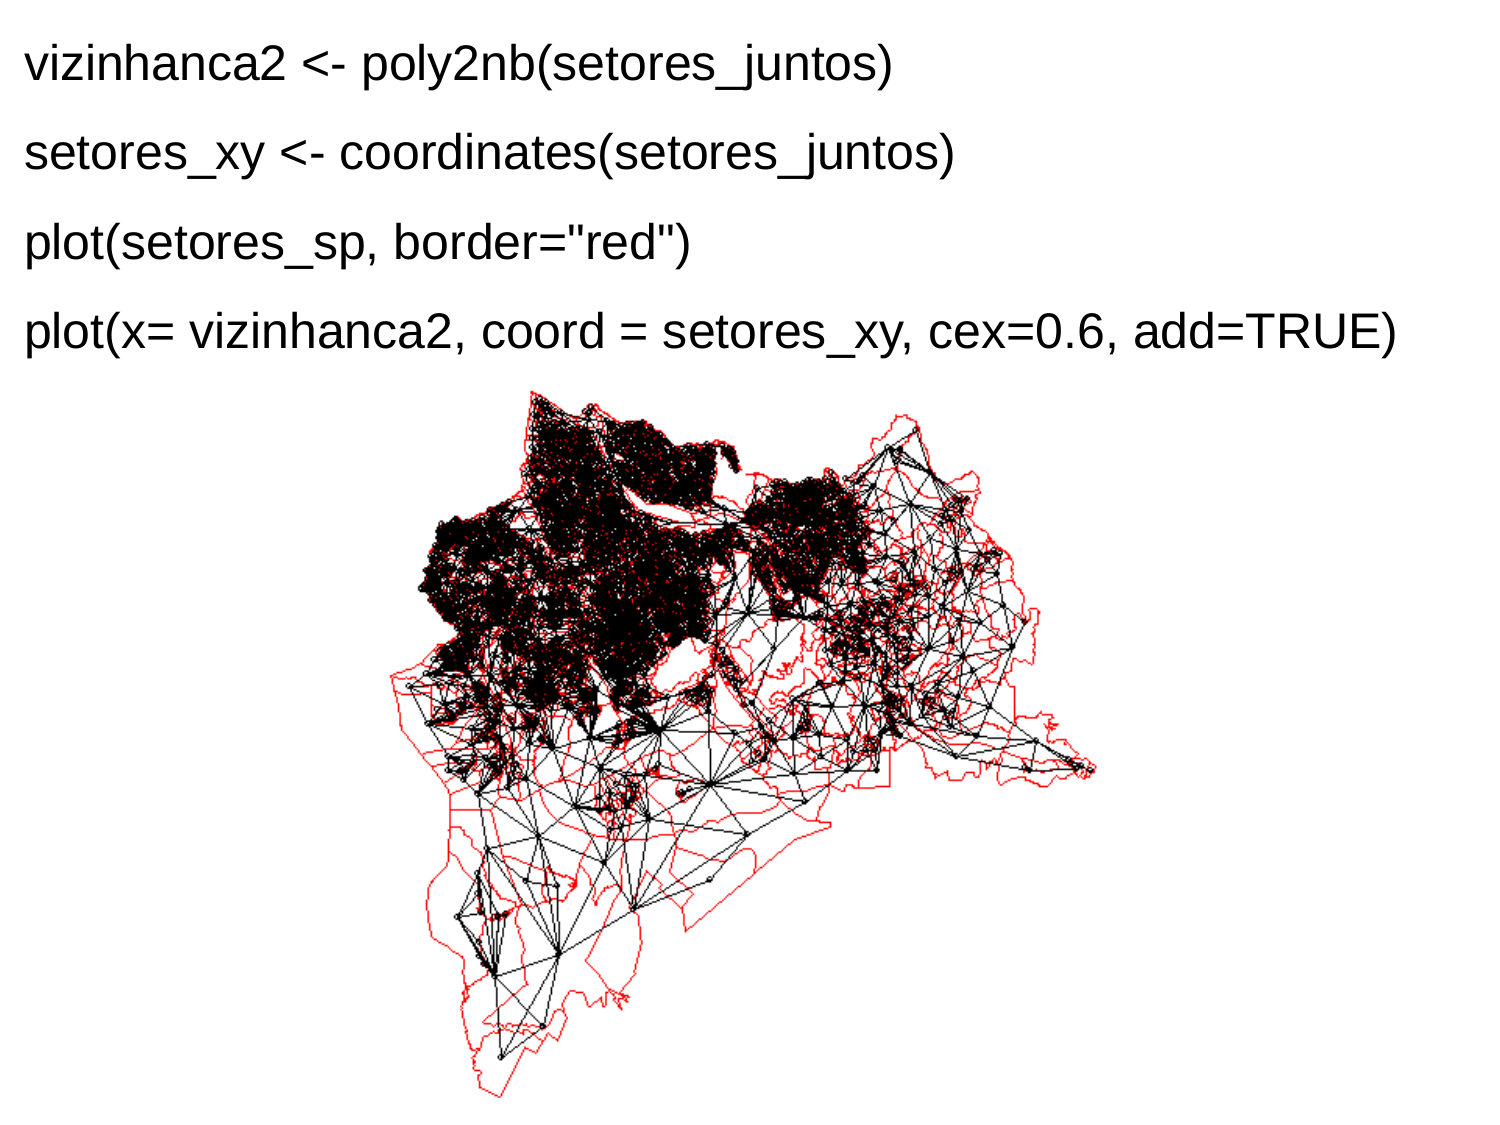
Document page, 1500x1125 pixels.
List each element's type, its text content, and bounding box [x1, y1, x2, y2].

picture [370, 385, 1117, 1109]
list vizinhanca2 <- poly2nb(setores_juntos) setores_xy <- coordinates(setores_juntos) plot(setores_sp, border="red") plot(x= vizinhanca2, coord = setores_xy, cex=0.6, add=TRUE) [24, 30, 1474, 366]
